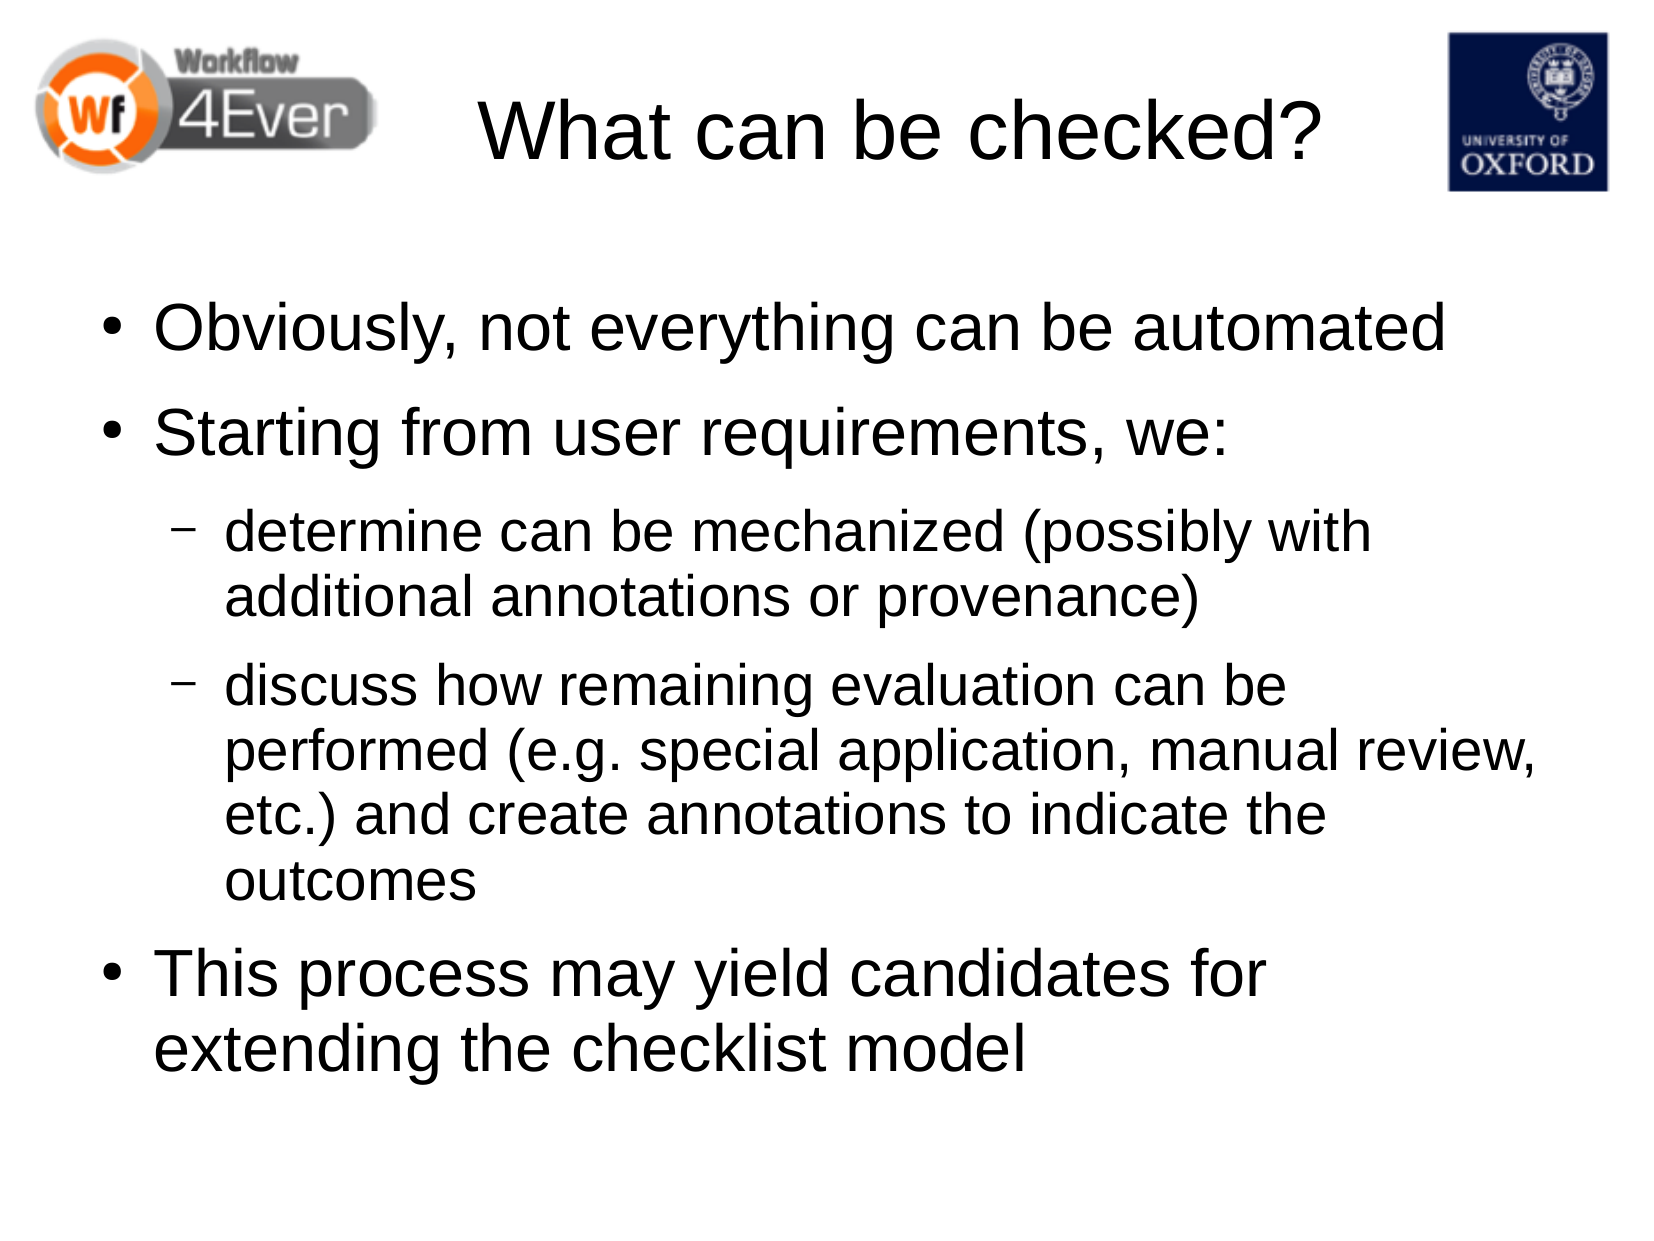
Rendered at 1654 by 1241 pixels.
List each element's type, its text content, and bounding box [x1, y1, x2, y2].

picture [29, 33, 354, 181]
title What can be checked? [354, 31, 1447, 231]
list Obviously, not everything can be automated Starting from user requirements, we: determine can be mechanized (possibly with additional annotations or provenance) discuss how remaining evaluation can be performed (e.g. special application, manual review, etc.) and create annotations to indicate the outcomes This process may yield candidates for extending the checklist model [82, 290, 1571, 1109]
picture [1446, 29, 1612, 194]
